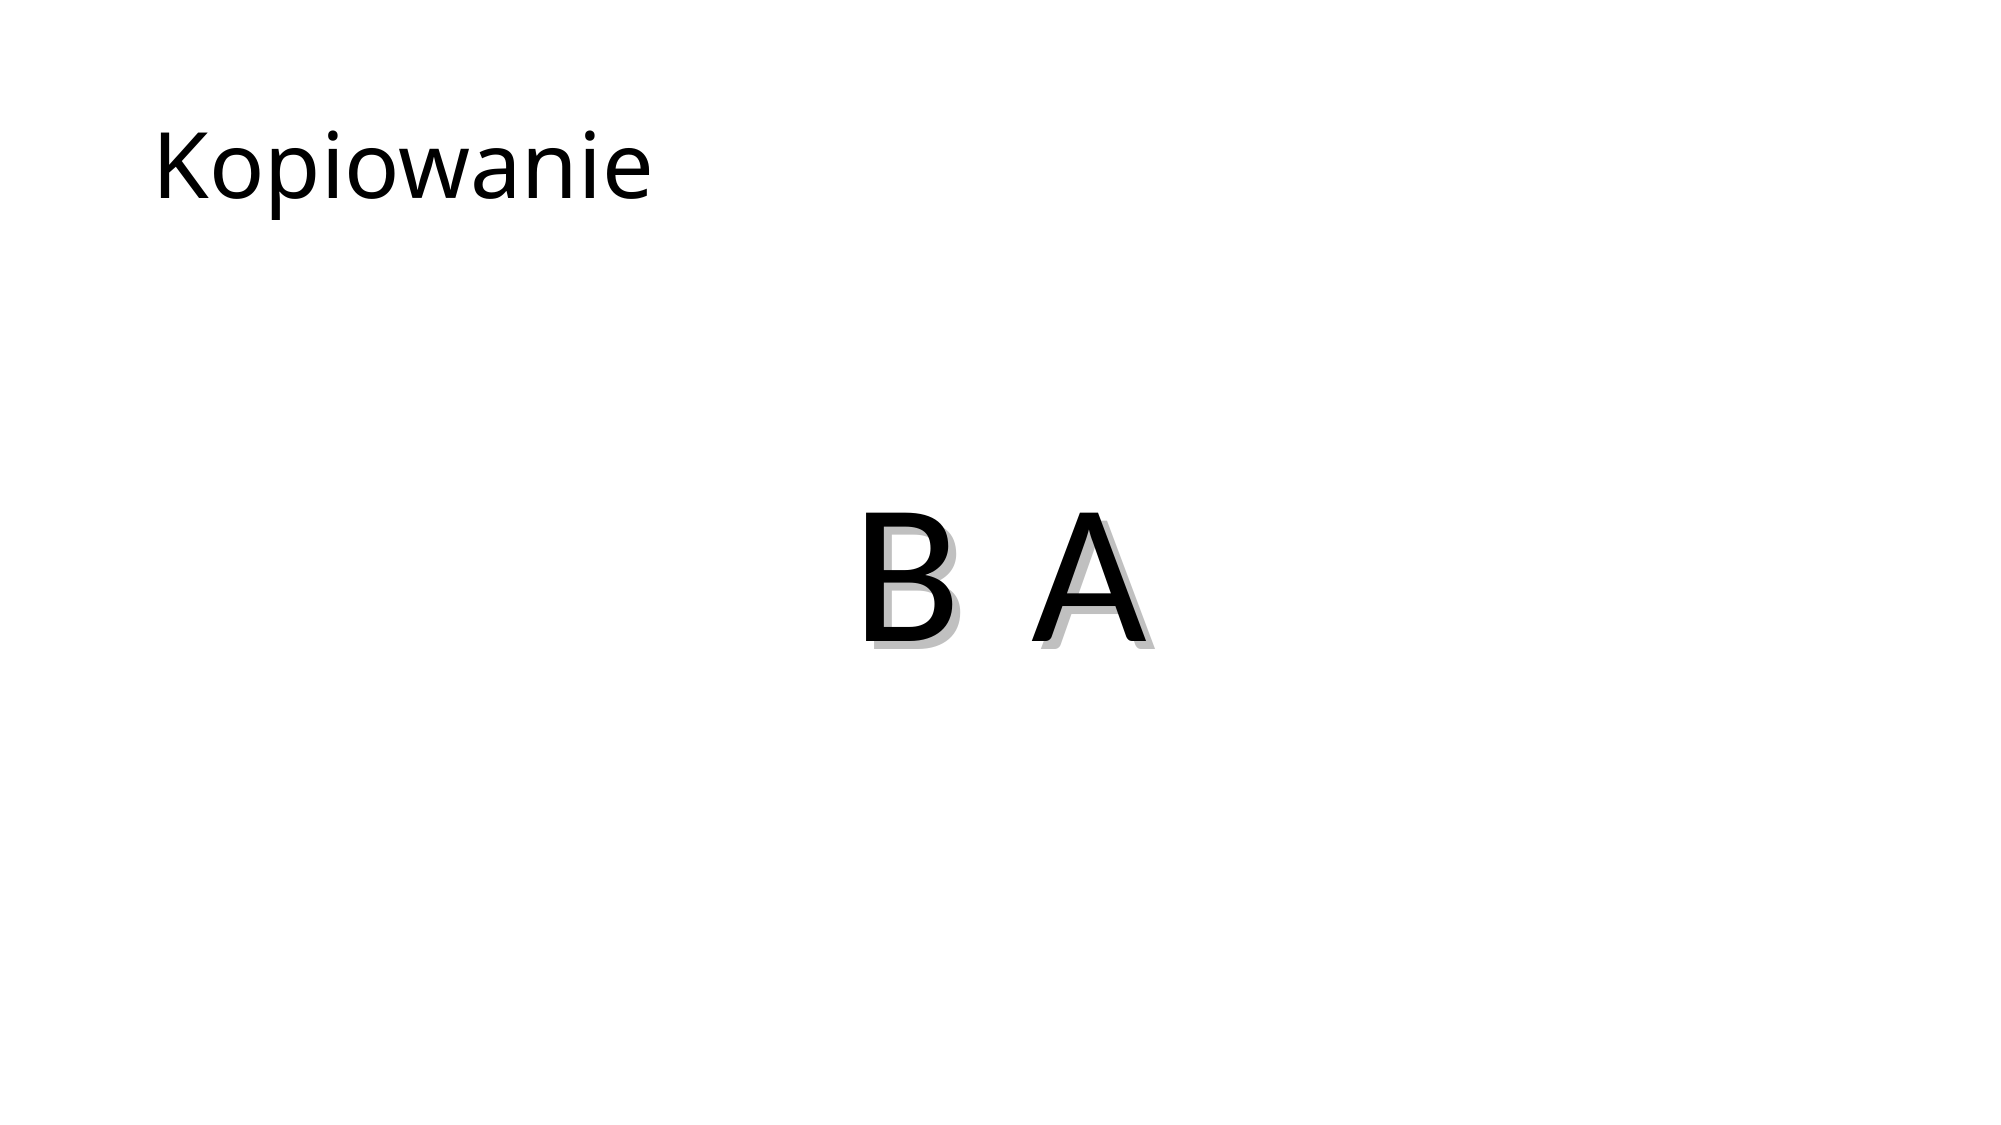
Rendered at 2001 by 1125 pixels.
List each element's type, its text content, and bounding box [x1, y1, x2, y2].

text_box B A [837, 434, 1163, 689]
title Kopiowanie [137, 59, 1863, 278]
